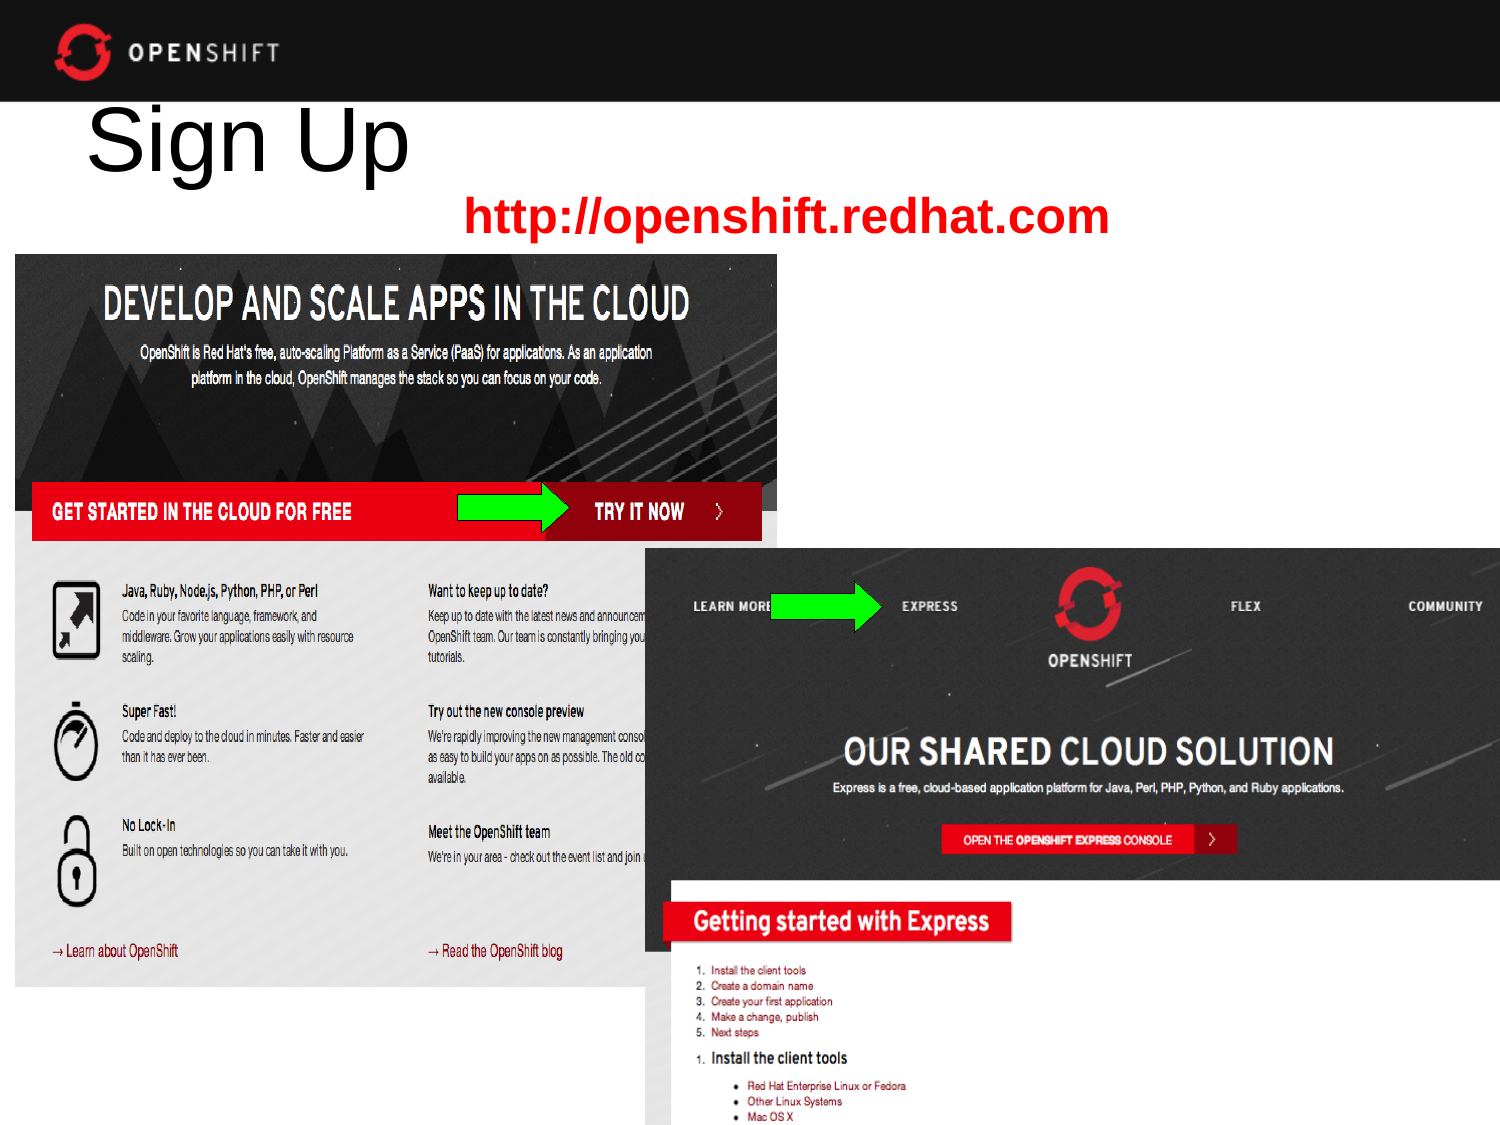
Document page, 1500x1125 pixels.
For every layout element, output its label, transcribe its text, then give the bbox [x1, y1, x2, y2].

text_box [457, 481, 570, 534]
picture [0, 0, 1500, 1125]
text_box http://openshift.redhat.com [448, 175, 1126, 251]
title Sign Up [71, 17, 1347, 253]
text_box [770, 580, 883, 633]
